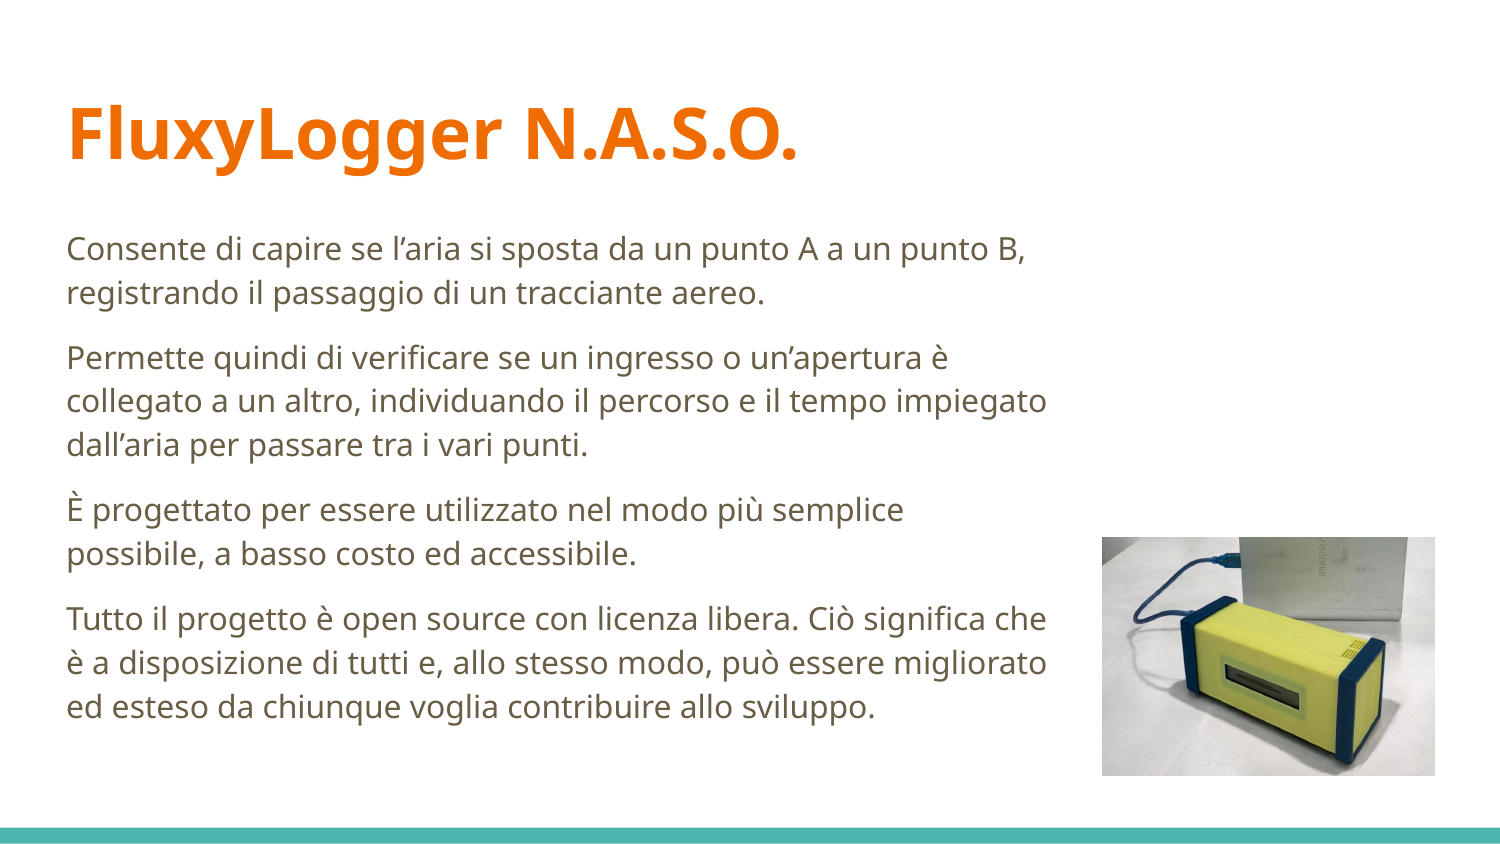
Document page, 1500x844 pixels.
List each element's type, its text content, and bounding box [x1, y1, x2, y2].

list Consente di capire se l’aria si sposta da un punto A a un punto B, registrando il passaggio di un tracciante aereo. Permette quindi di verificare se un ingresso o un’apertura è collegato a un altro, individuando il percorso e il tempo impiegato dall’aria per passare tra i vari punti. È progettato per essere utilizzato nel modo più semplice possibile, a basso costo ed accessibile. Tutto il progetto è open source con licenza libera. Ciò significa che è a disposizione di tutti e, allo stesso modo, può essere migliorato ed esteso da chiunque voglia contribuire allo sviluppo. [51, 207, 1067, 750]
picture [1102, 537, 1435, 776]
title FluxyLogger N.A.S.O. [51, 72, 1449, 189]
